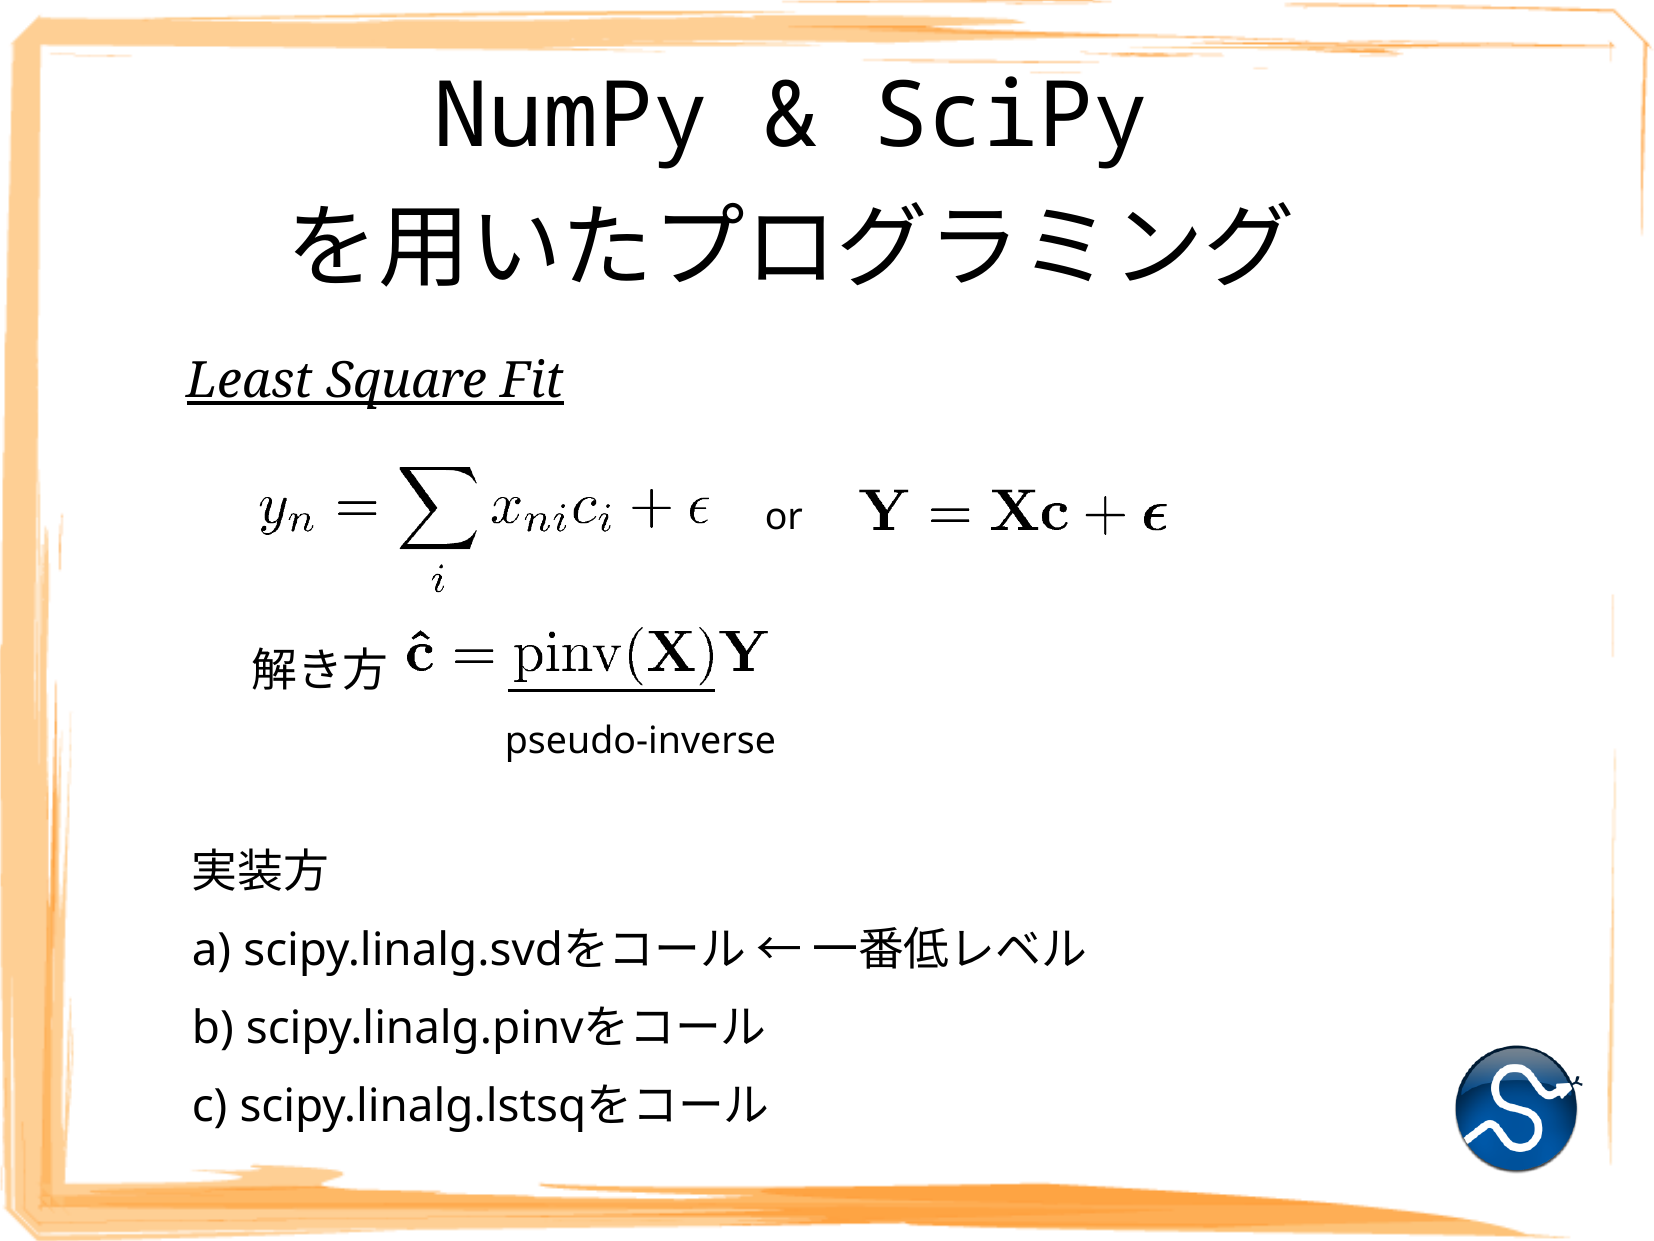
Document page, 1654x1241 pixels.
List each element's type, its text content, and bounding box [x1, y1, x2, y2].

text_box 解き方 [236, 625, 396, 691]
text_box 実装方 scipy.linalg.svdをコール ← 一番低レベル scipy.linalg.pinvをコール scipy.linalg.lstsqをコール [177, 826, 1081, 1075]
picture [0, 0, 1654, 1241]
text_box Least Square Fit [171, 336, 536, 412]
title NumPy & SciPy を用いたプログラミング [47, 70, 1536, 284]
text_box pseudo-inverse [490, 705, 790, 761]
text_box or [750, 482, 817, 538]
